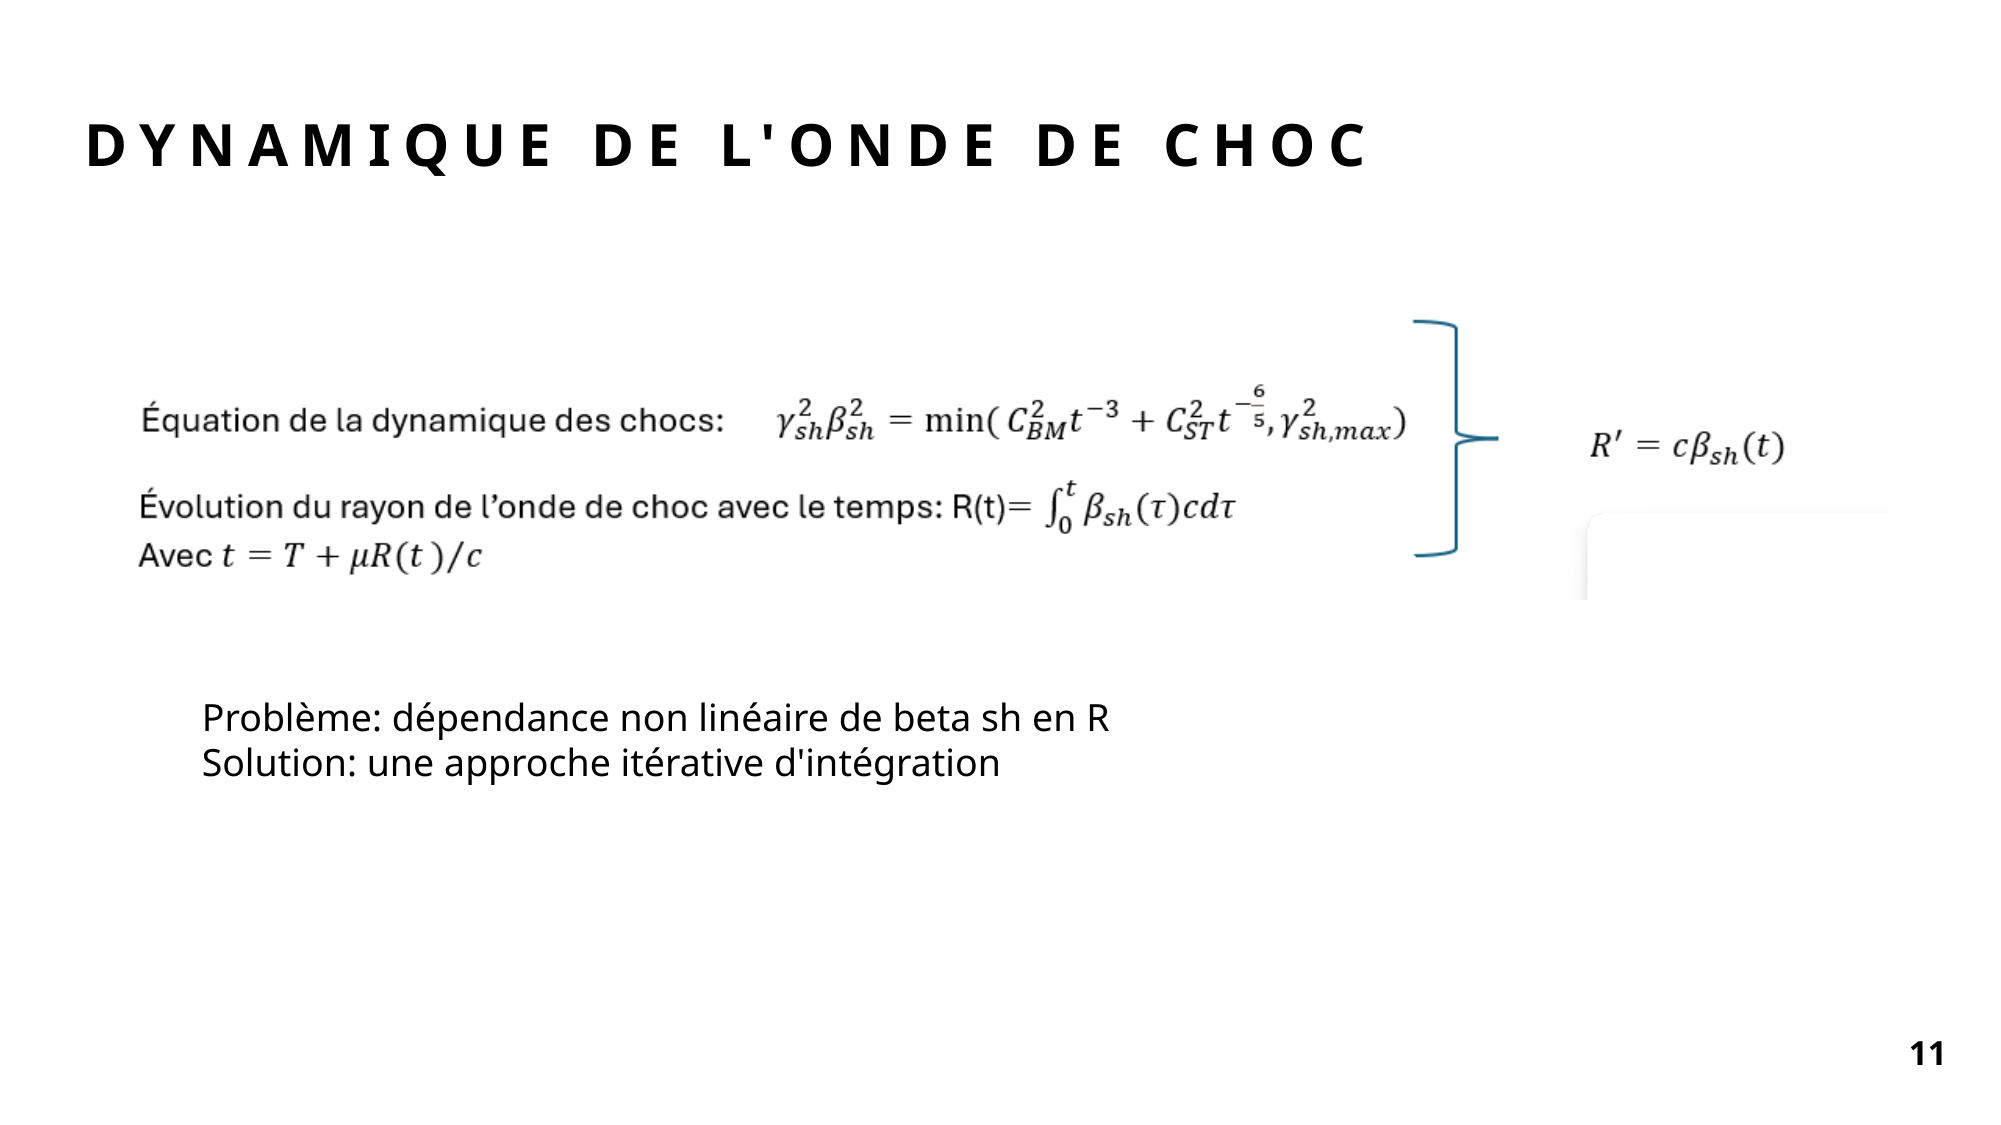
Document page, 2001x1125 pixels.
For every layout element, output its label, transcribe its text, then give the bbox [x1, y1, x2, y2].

picture [112, 306, 1888, 600]
title Dynamique de l'onde de choc [69, 45, 1586, 186]
text_box Problème: dépendance non linéaire de beta sh en R Solution: une approche itérative d'intégration [186, 686, 1624, 792]
text_box <numéro> [1876, 1019, 1980, 1090]
